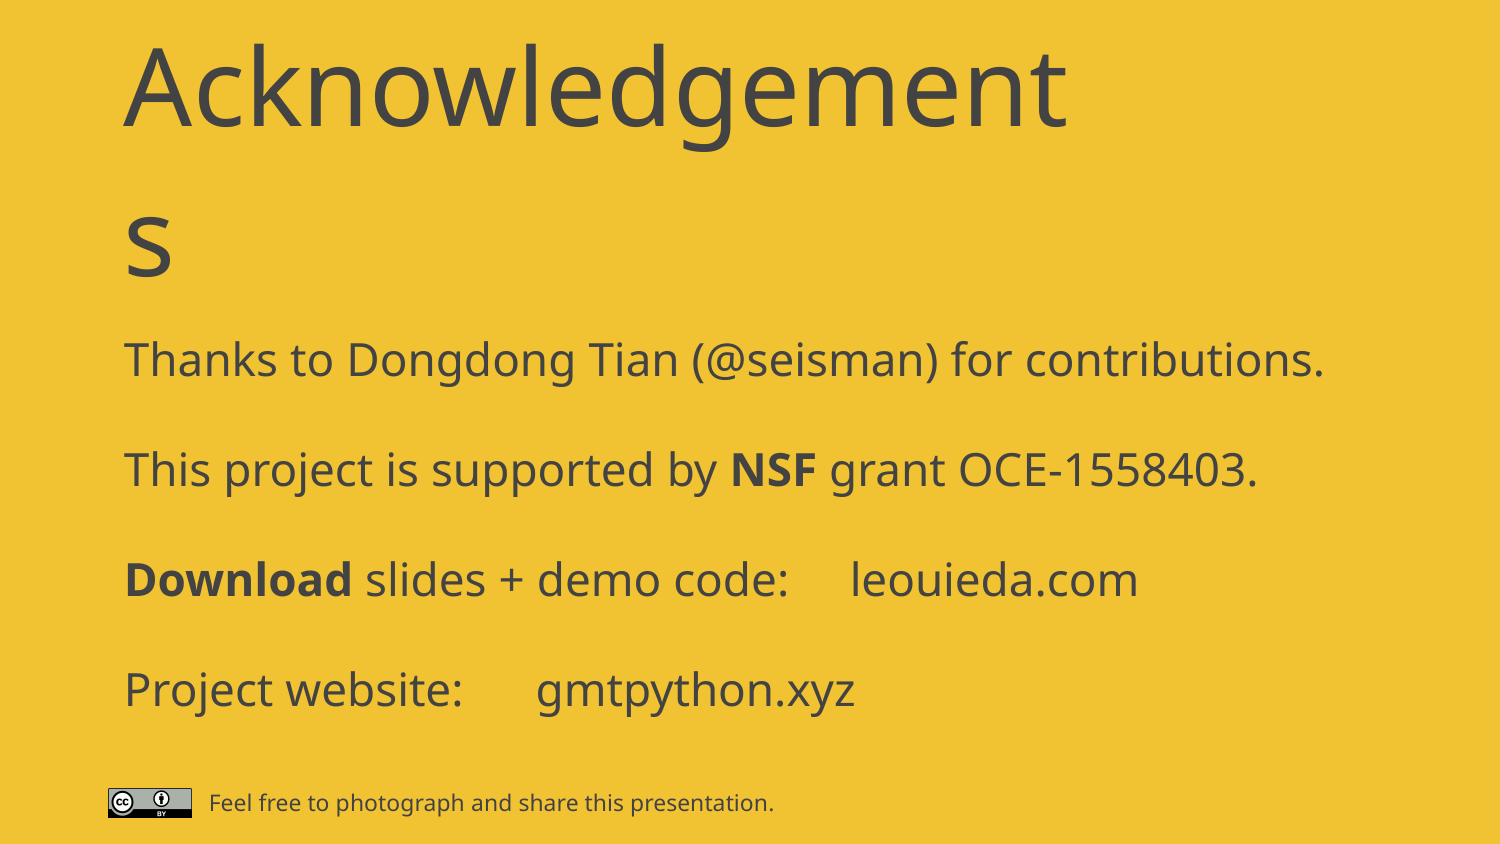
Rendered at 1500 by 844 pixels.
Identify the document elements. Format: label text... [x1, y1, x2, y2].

list Thanks to Dongdong Tian (@seisman) for contributions. This project is supported by NSF grant OCE-1558403. Download slides + demo code: leouieda.com Project website: gmtpython.xyz [108, 247, 1392, 743]
title Acknowledgements [108, 101, 1093, 196]
picture [108, 788, 192, 818]
subtitle Feel free to photograph and share this presentation. [193, 773, 1169, 814]
